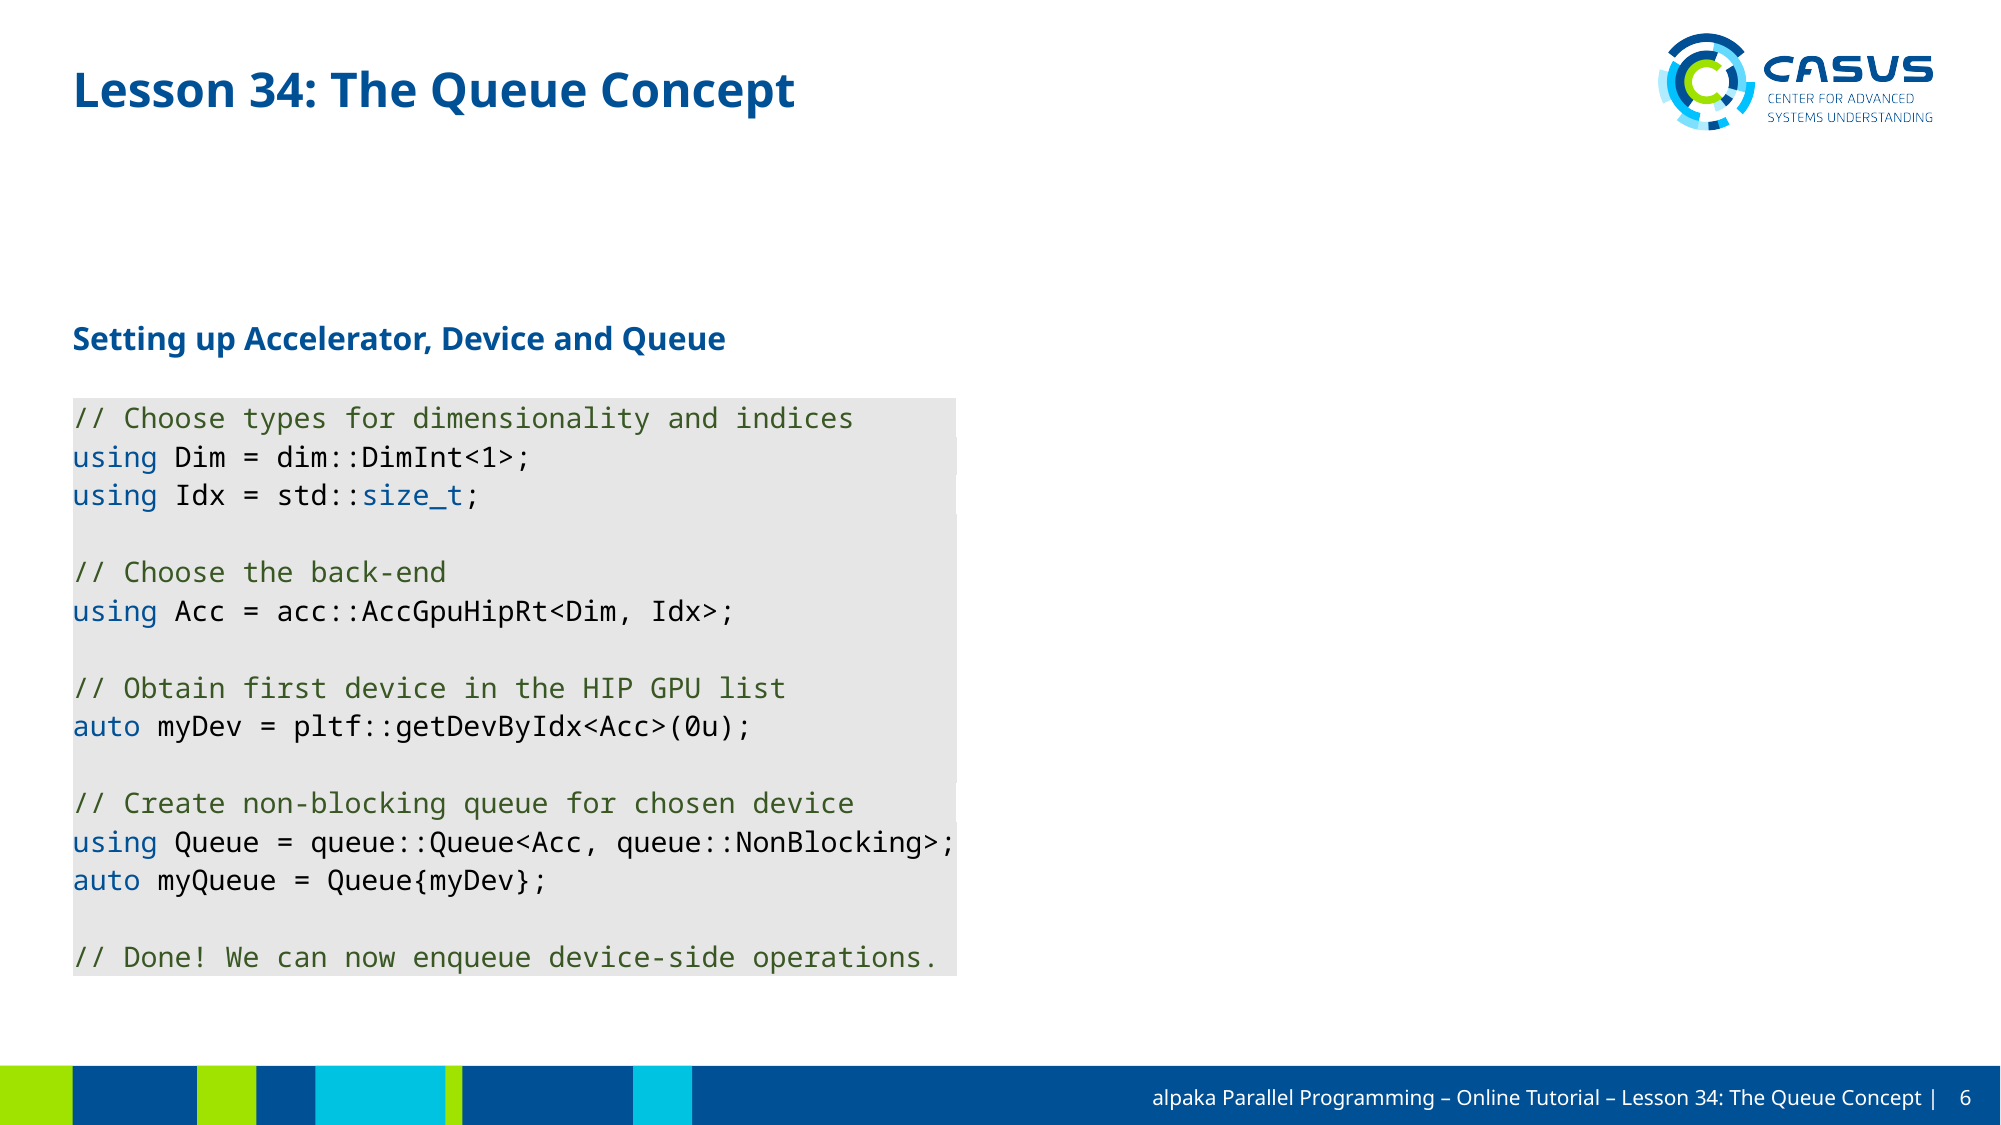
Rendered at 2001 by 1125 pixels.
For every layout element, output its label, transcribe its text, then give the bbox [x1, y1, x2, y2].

picture [1658, 33, 1933, 131]
list Setting up Accelerator, Device and Queue // Choose types for dimensionality and indices using Dim = dim::DimInt<1>; using Idx = std::size_t; // Choose the back-end using Acc = acc::AccGpuHipRt<Dim, Idx>; // Obtain first device in the HIP GPU list auto myDev = pltf::getDevByIdx<Acc>(0u); // Create non-blocking queue for chosen device using Queue = queue::Queue<Acc, queue::NonBlocking>; auto myQueue = Queue{myDev}; // Done! We can now enqueue device-side operations. [72, 316, 1620, 979]
title Lesson 34: The Queue Concept [72, 54, 1620, 123]
